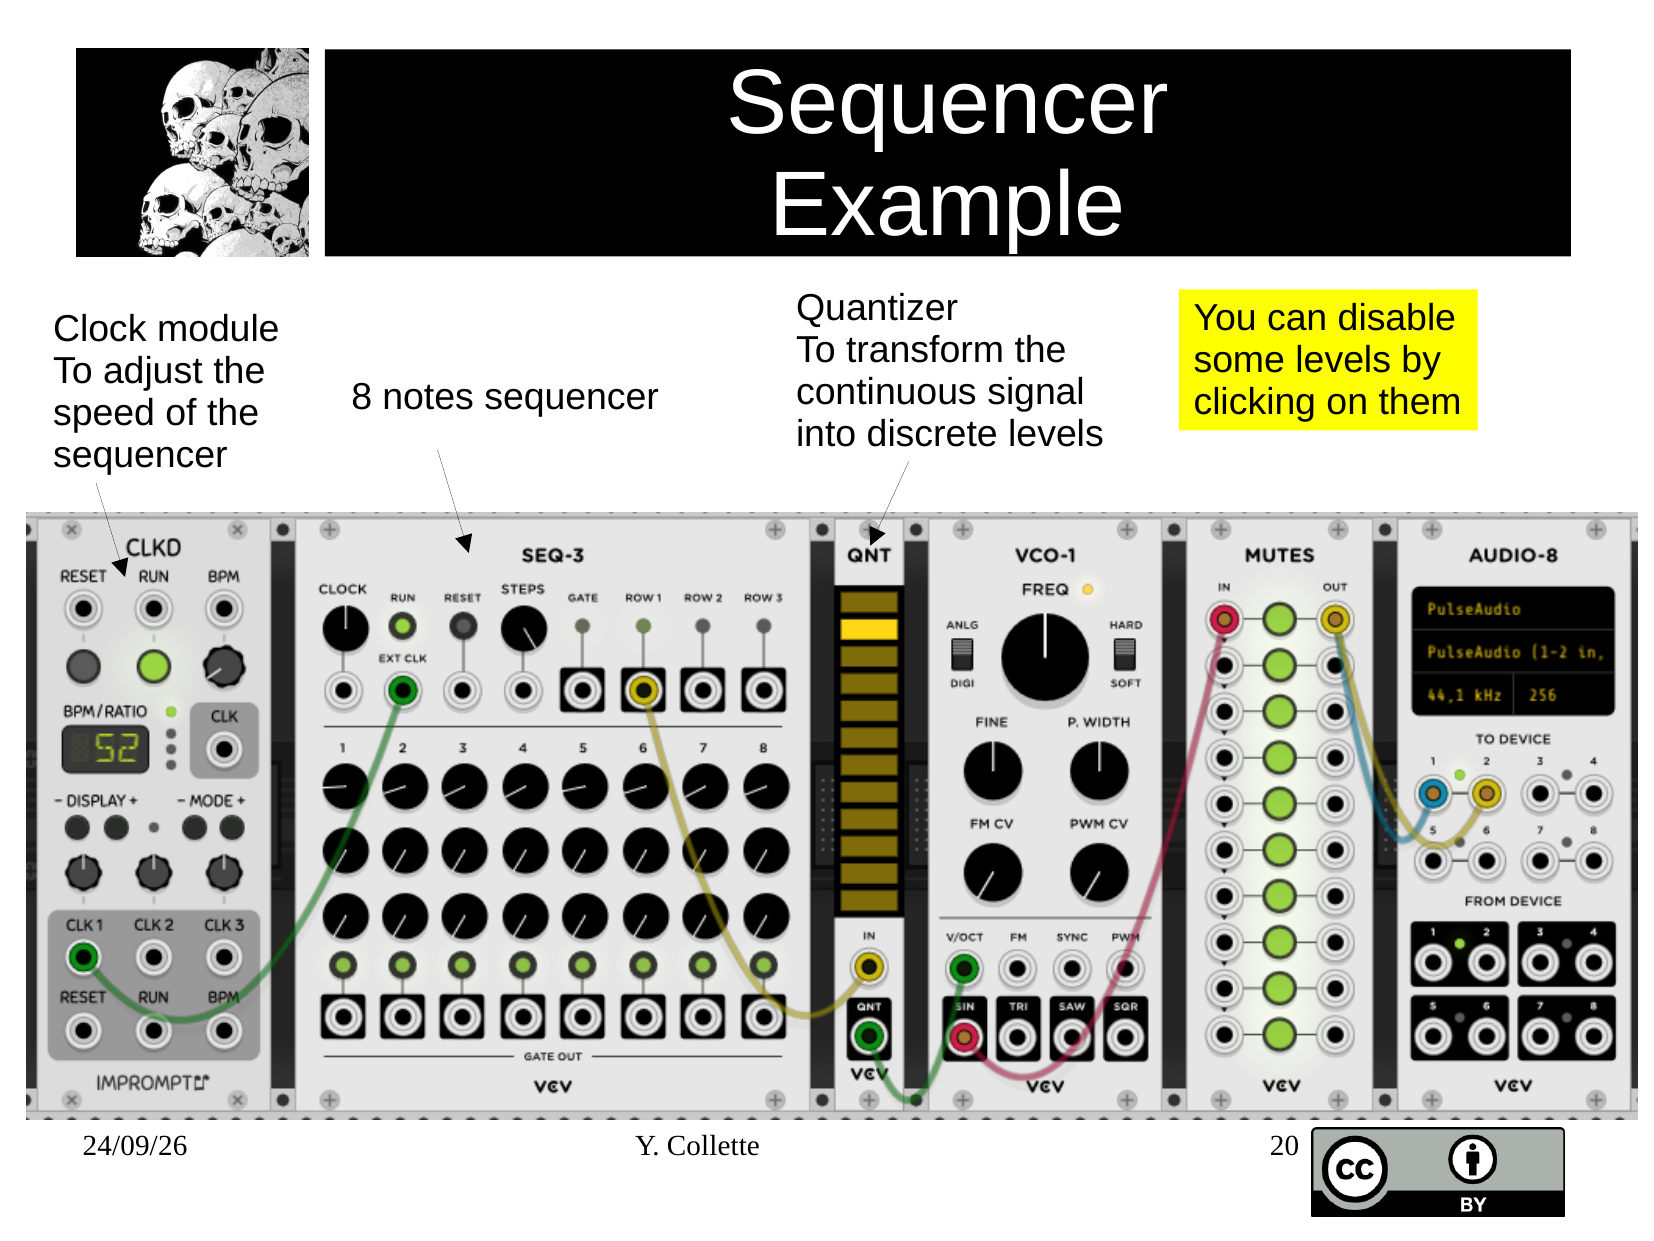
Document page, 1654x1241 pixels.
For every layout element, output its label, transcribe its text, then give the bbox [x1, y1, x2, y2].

picture [76, 48, 309, 257]
text_box Clock module To adjust the speed of the sequencer [38, 300, 337, 484]
picture [1311, 1127, 1565, 1217]
title Sequencer Example [324, 49, 1571, 257]
text_box You can disable some levels by clicking on them [1178, 289, 1478, 431]
text_box 8 notes sequencer [336, 367, 746, 425]
picture [26, 512, 1638, 1120]
text_box Quantizer To transform the continuous signal into discrete levels [781, 278, 1121, 462]
